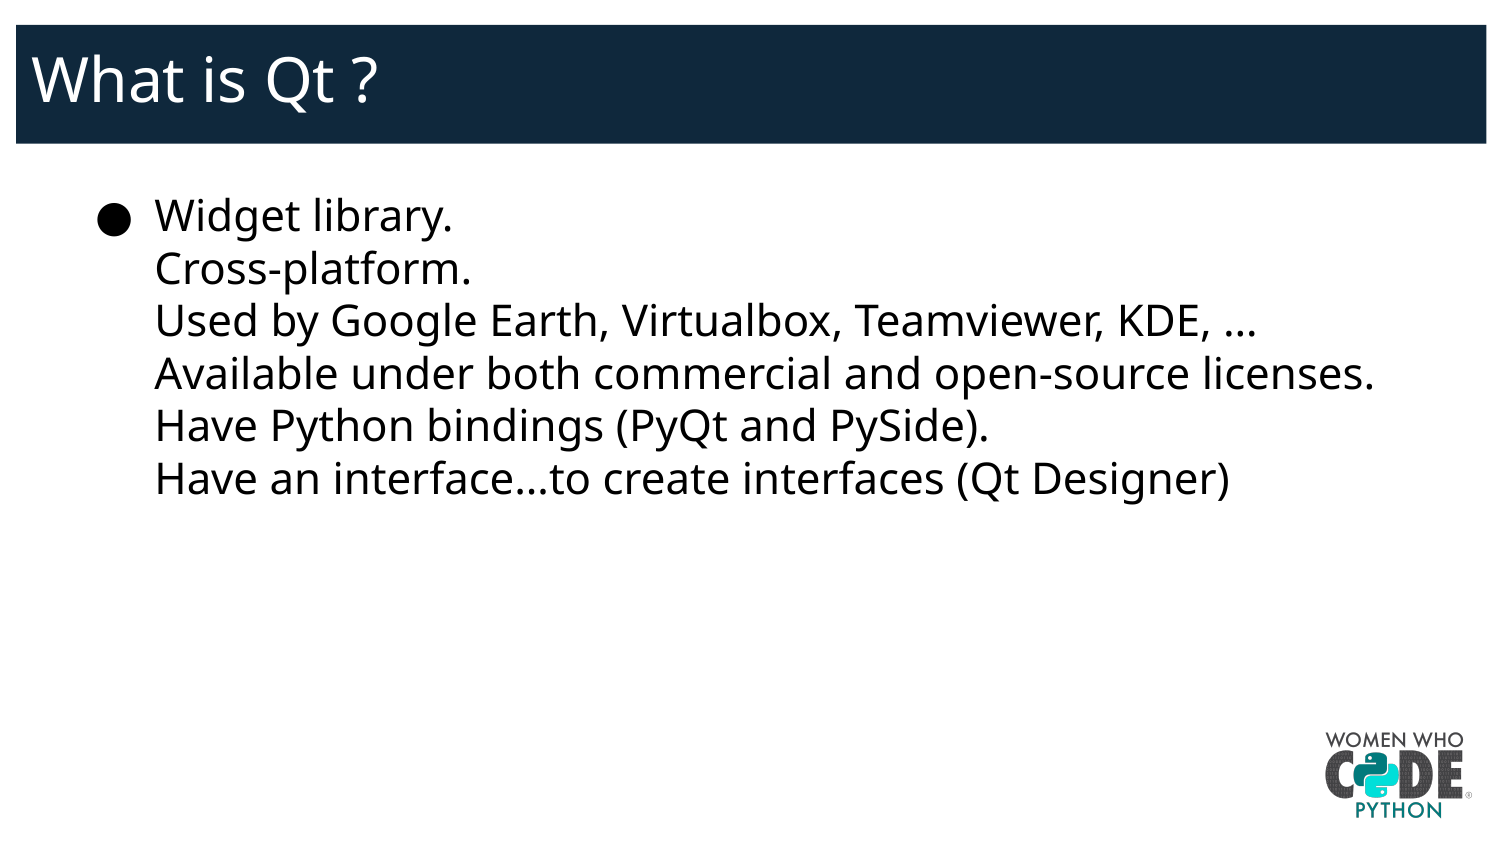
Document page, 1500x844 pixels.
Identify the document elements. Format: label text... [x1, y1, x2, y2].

picture [1312, 719, 1480, 831]
title Widget library. Cross-platform. Used by Google Earth, Virtualbox, Teamviewer, KDE, … Available under both commercial and open-source licenses. Have Python bindings (PyQt and PySide). Have an interface…to create interfaces (Qt Designer) [64, 172, 1400, 775]
text_box What is Qt ? [16, 24, 1487, 144]
